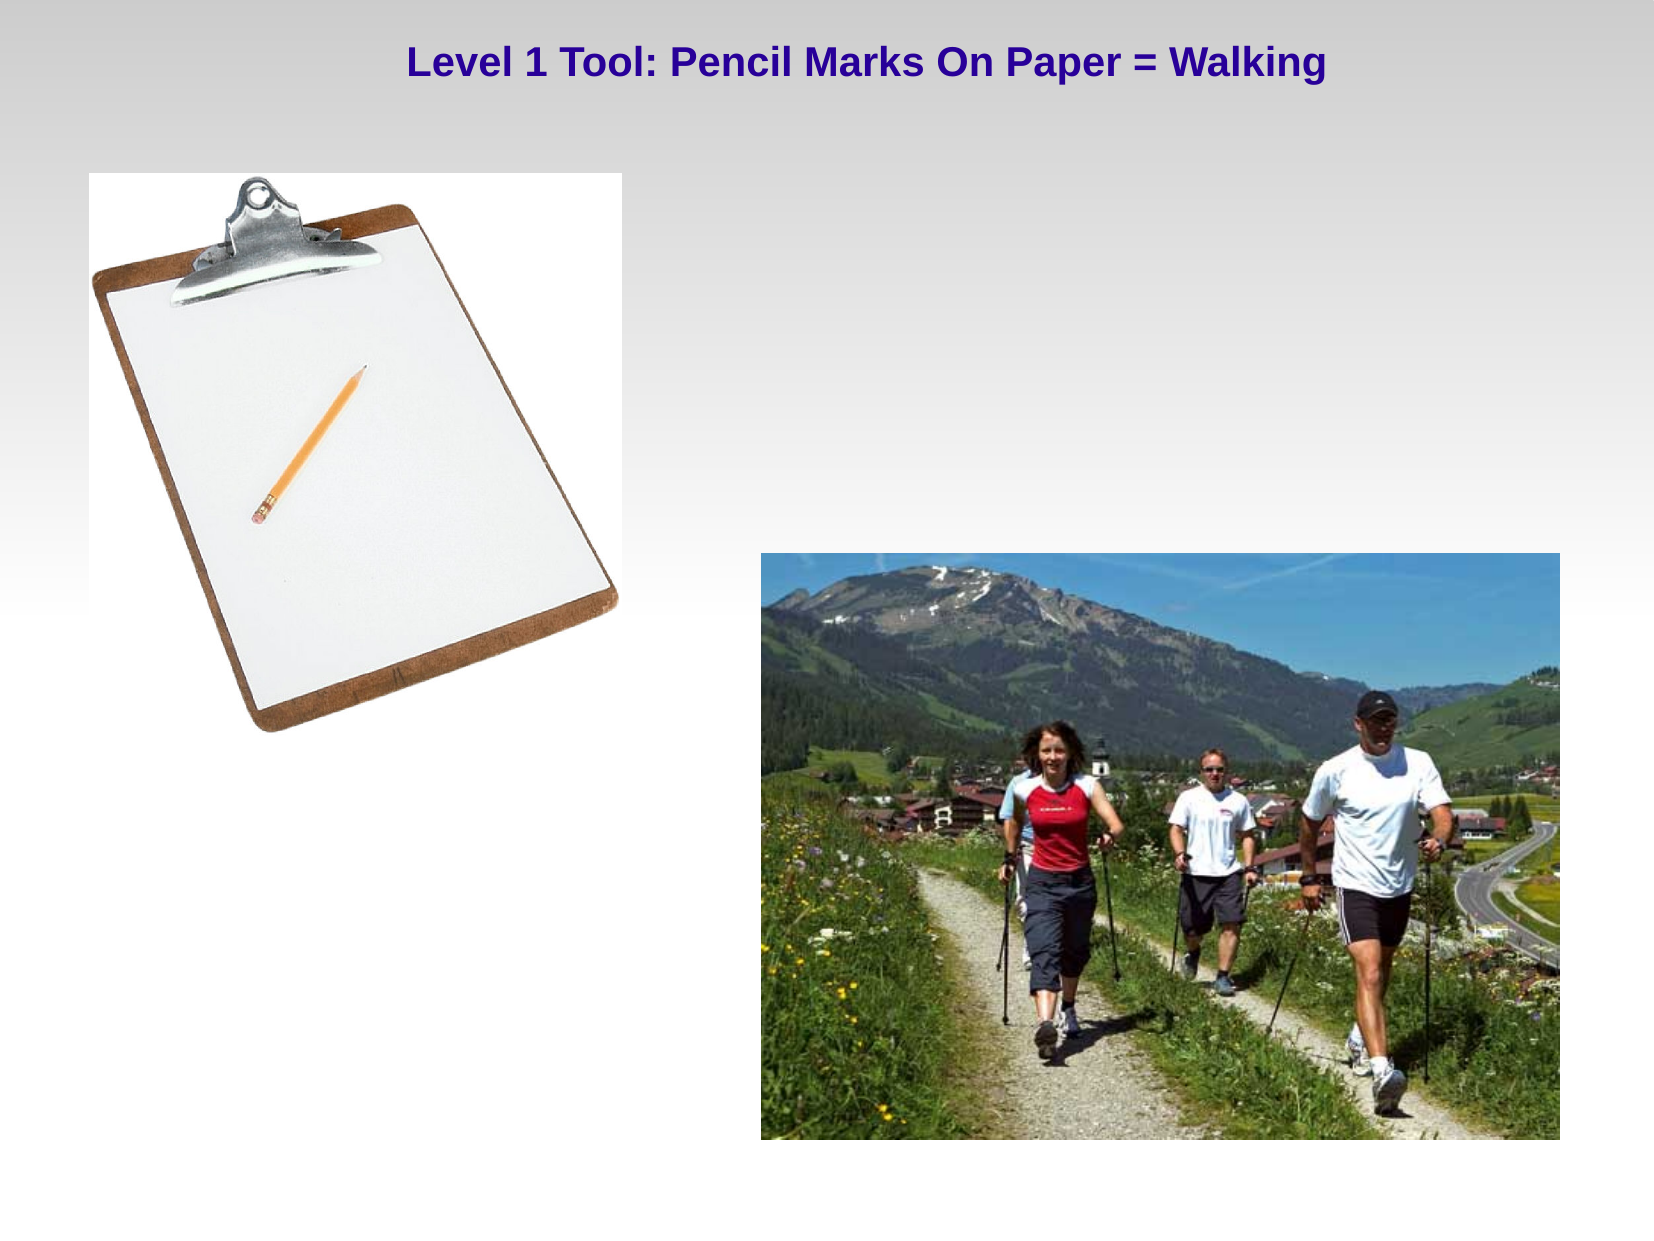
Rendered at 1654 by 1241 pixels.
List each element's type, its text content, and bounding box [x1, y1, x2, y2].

picture [89, 173, 622, 736]
text_box Level 1 Tool: Pencil Marks On Paper = Walking [285, 31, 1399, 94]
picture [761, 553, 1560, 1140]
